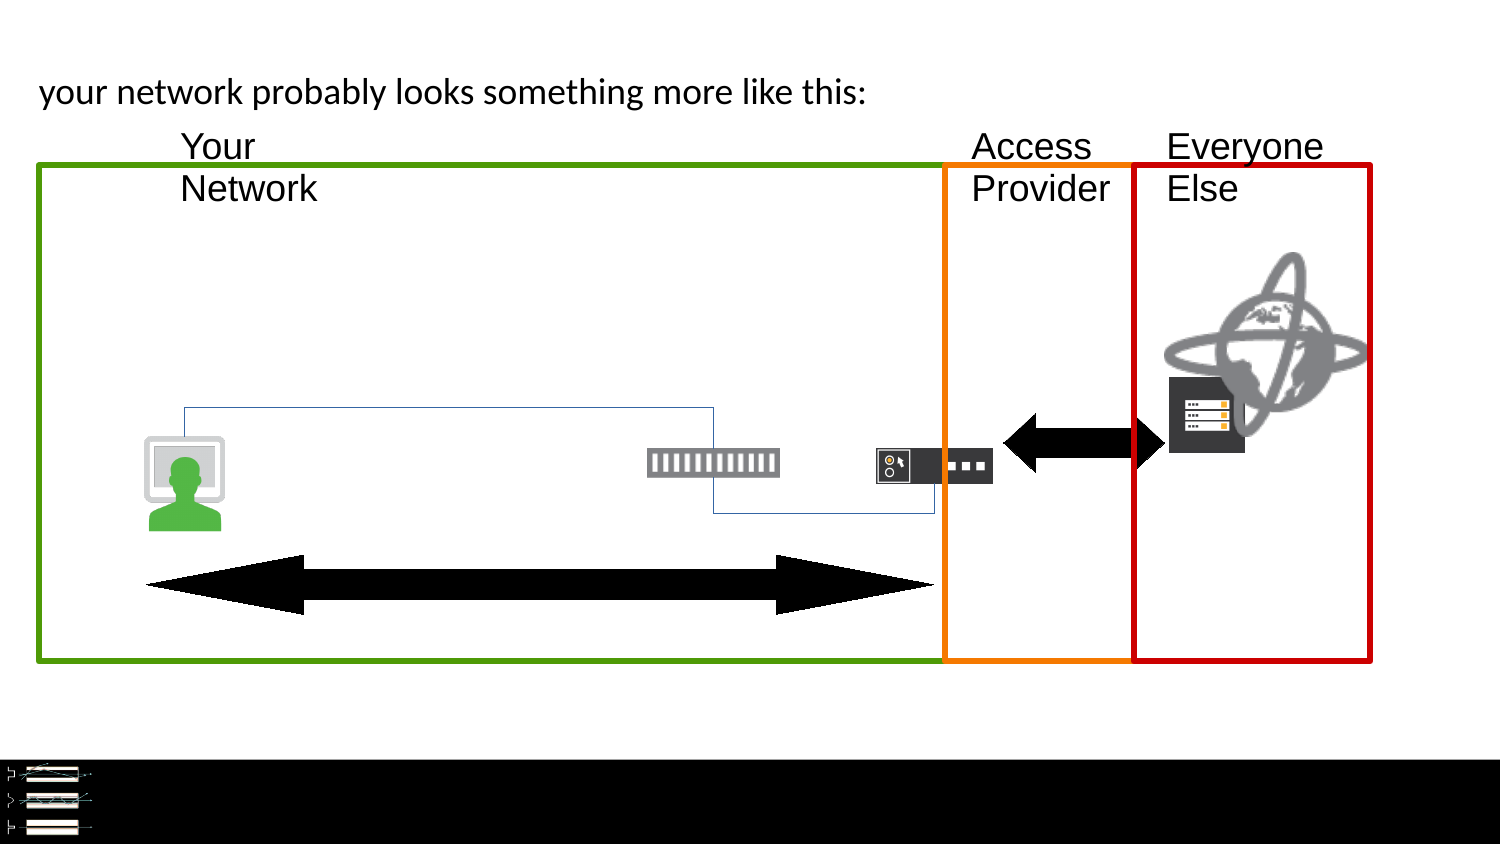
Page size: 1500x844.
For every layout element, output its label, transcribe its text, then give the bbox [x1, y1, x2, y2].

picture [144, 436, 225, 532]
text_box Access Provider [956, 118, 1151, 217]
picture [5, 761, 95, 837]
title your network probably looks something more like this: [38, 24, 1464, 166]
text_box [1137, 417, 1165, 469]
text_box Your Network [165, 118, 402, 217]
text_box Everyone Else [1151, 118, 1388, 218]
picture [647, 448, 780, 478]
text_box [1003, 413, 1131, 473]
picture [876, 448, 942, 484]
text_box [146, 555, 934, 615]
picture [1164, 252, 1367, 453]
picture [948, 448, 993, 484]
